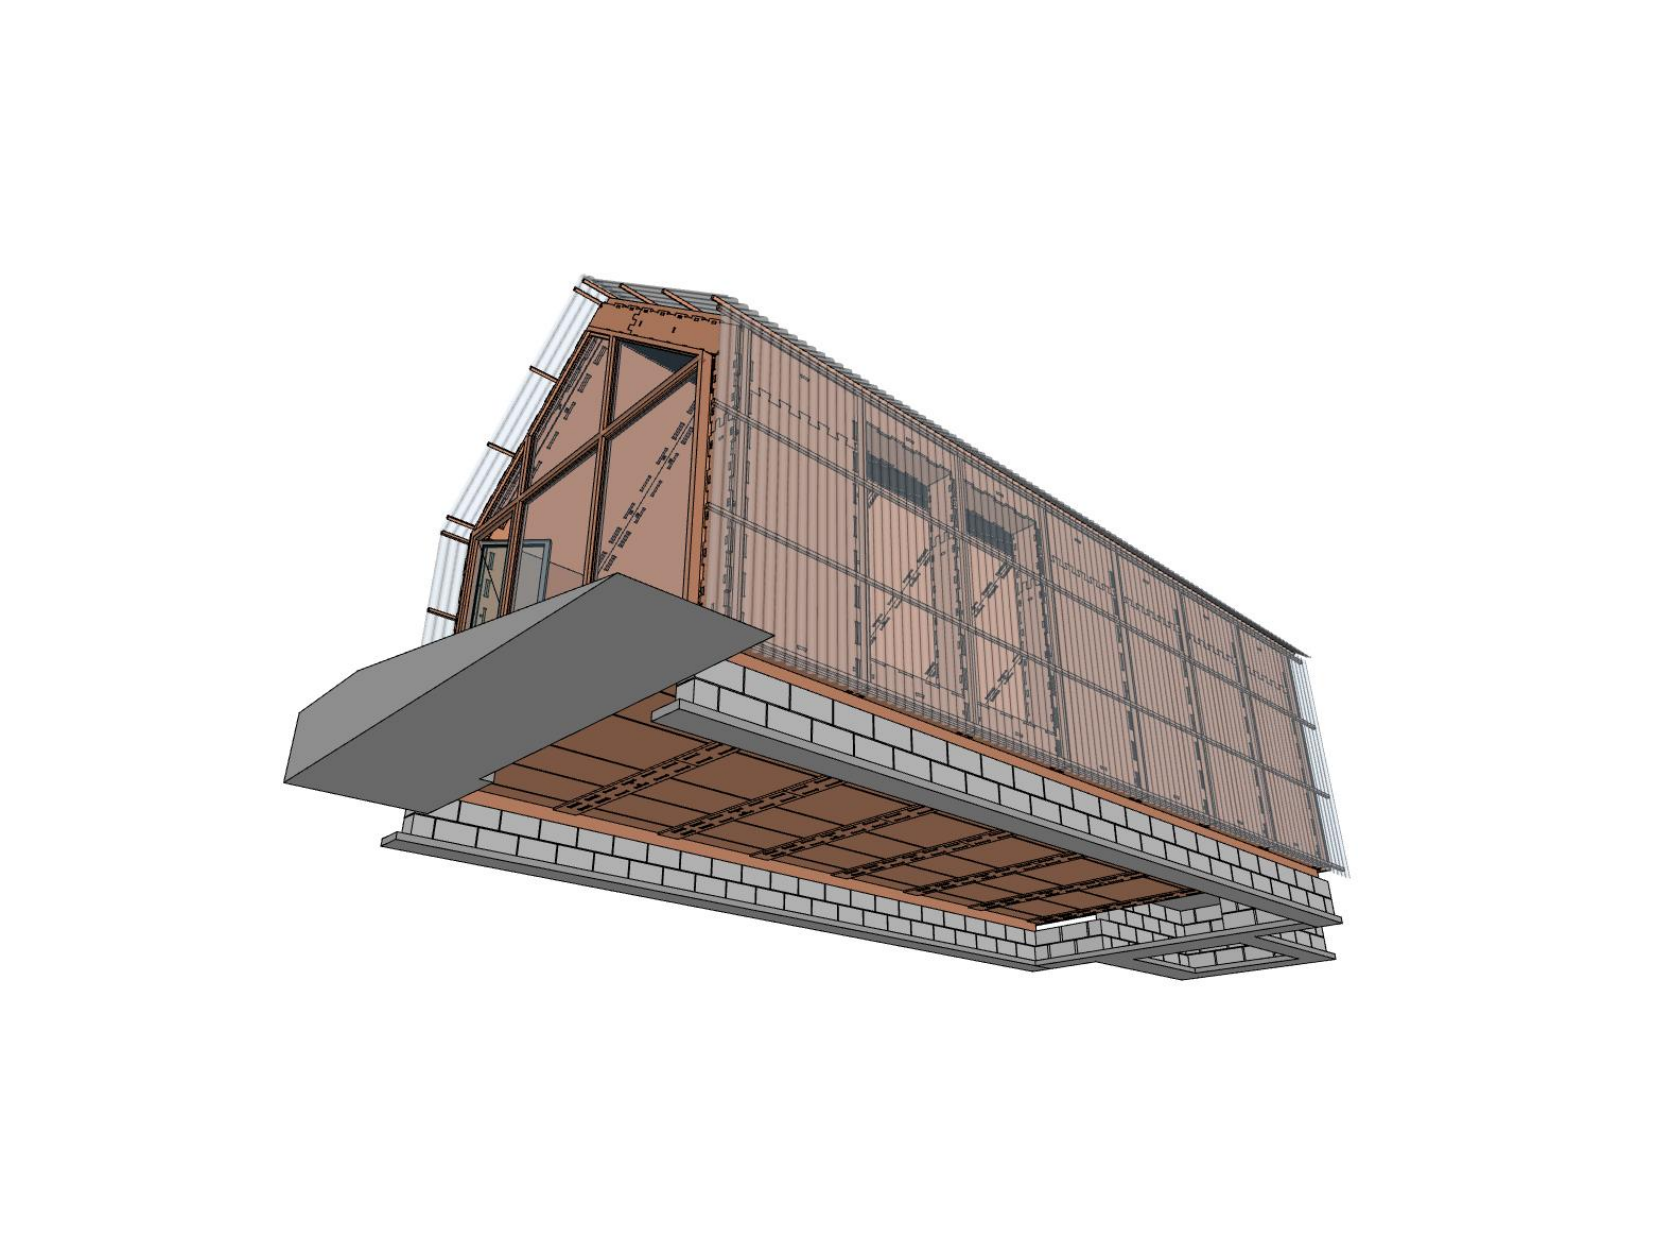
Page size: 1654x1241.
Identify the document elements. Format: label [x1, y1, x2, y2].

picture [0, 162, 1654, 1099]
